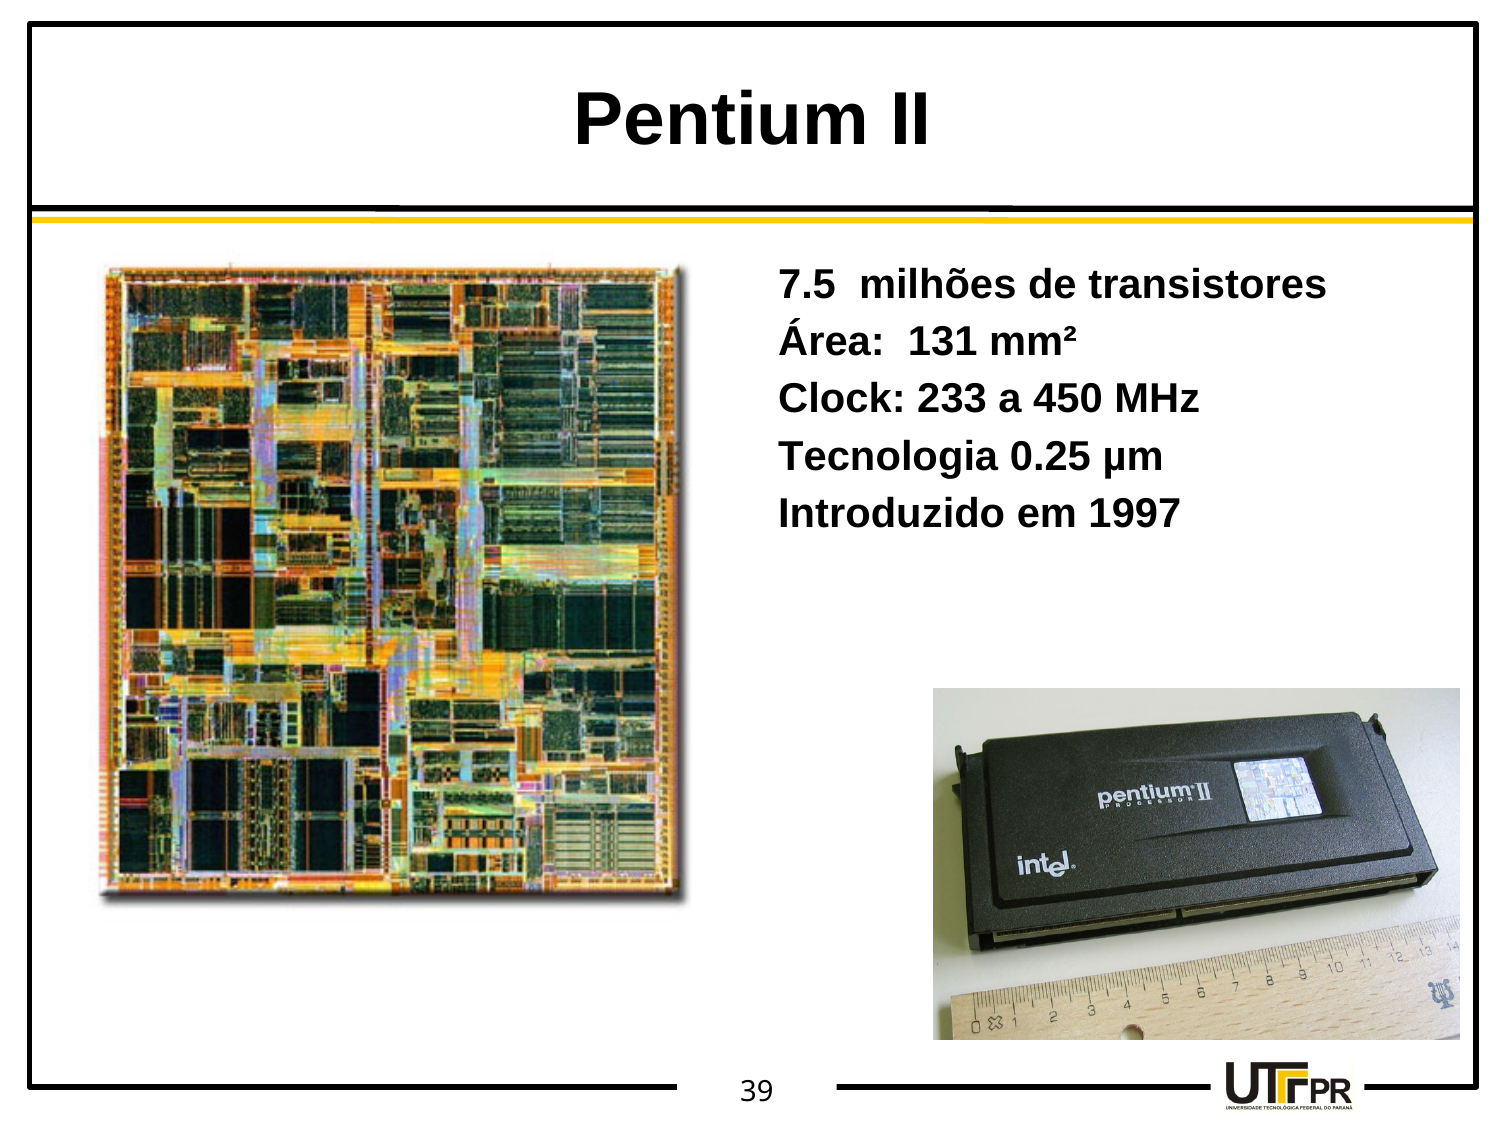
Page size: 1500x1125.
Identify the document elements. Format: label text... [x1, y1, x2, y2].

picture [48, 237, 733, 922]
title Pentium II [29, 47, 1477, 195]
picture [933, 688, 1460, 1040]
picture [1225, 1062, 1353, 1110]
list 7.5 milhões de transistores Área: 131 mm² Clock: 233 a 450 MHz Tecnologia 0.25 µm Introduzido em 1997 [763, 257, 1428, 1027]
